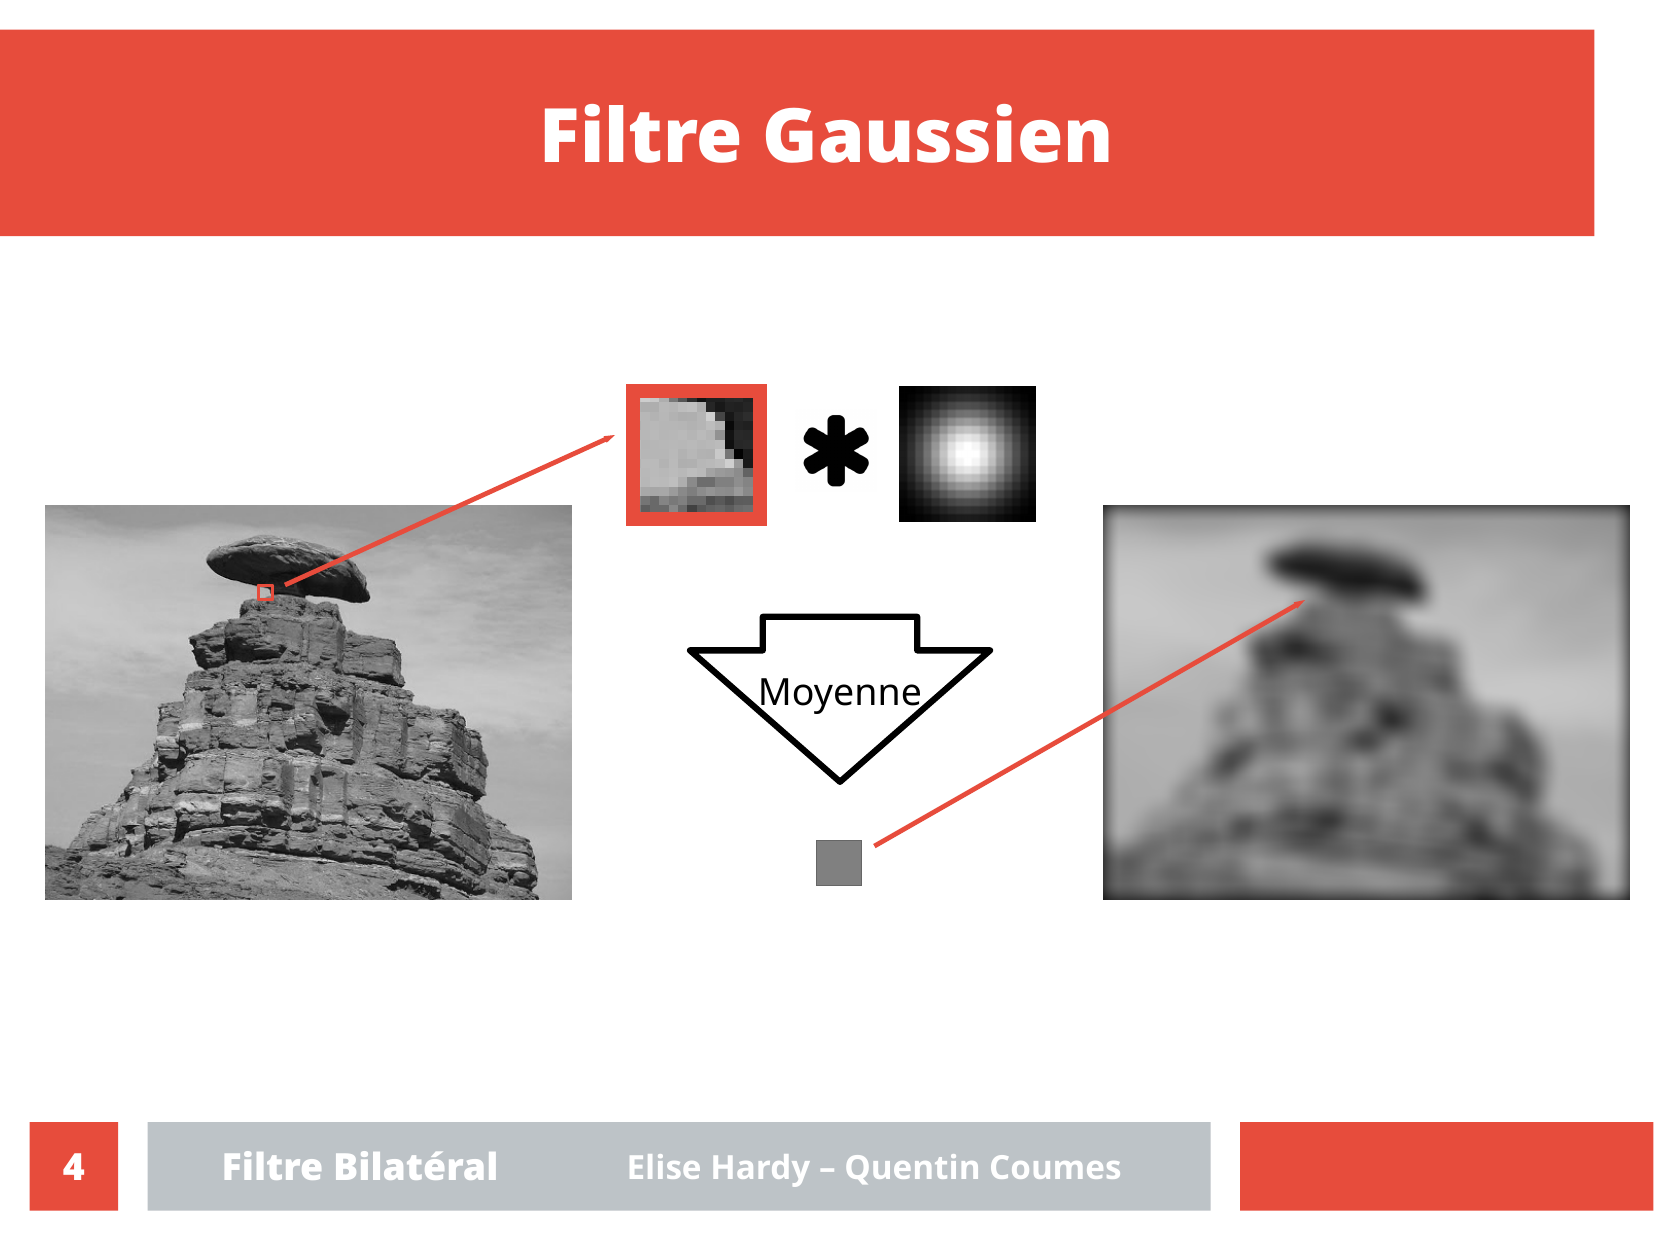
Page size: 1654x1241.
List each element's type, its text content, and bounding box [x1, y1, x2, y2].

picture [1103, 505, 1630, 901]
text_box Moyenne [690, 616, 991, 782]
picture [640, 398, 753, 512]
picture [899, 386, 1036, 522]
title Filtre Gaussien [59, 59, 1595, 207]
text_box [626, 384, 767, 526]
text_box [816, 840, 862, 886]
picture [795, 409, 877, 492]
text_box [258, 585, 274, 601]
picture [45, 505, 572, 901]
